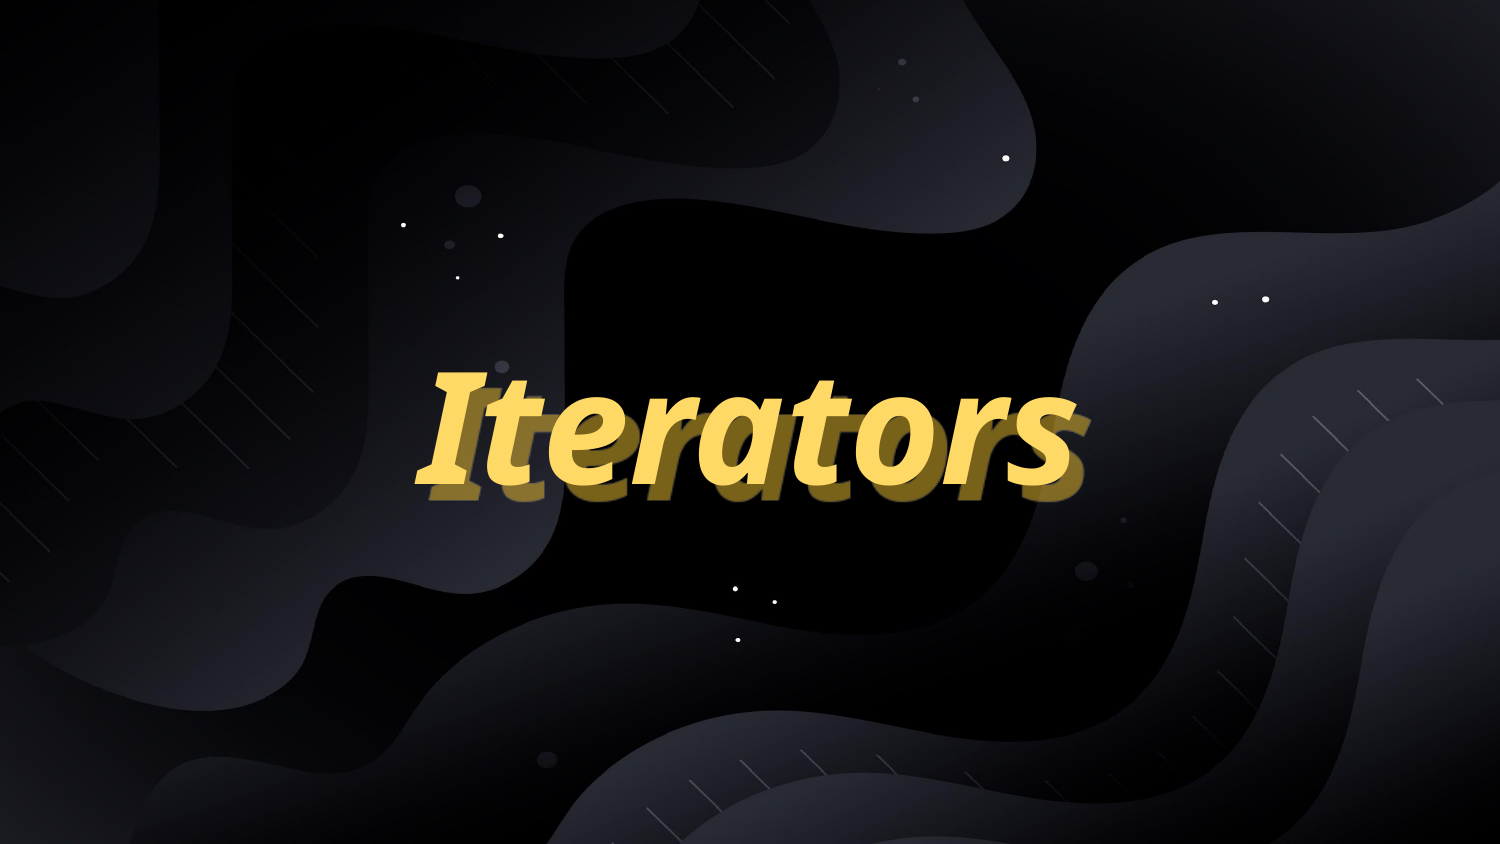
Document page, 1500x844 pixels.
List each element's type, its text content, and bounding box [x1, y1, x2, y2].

picture [0, 0, 1500, 844]
list Iterators [121, 70, 1379, 774]
